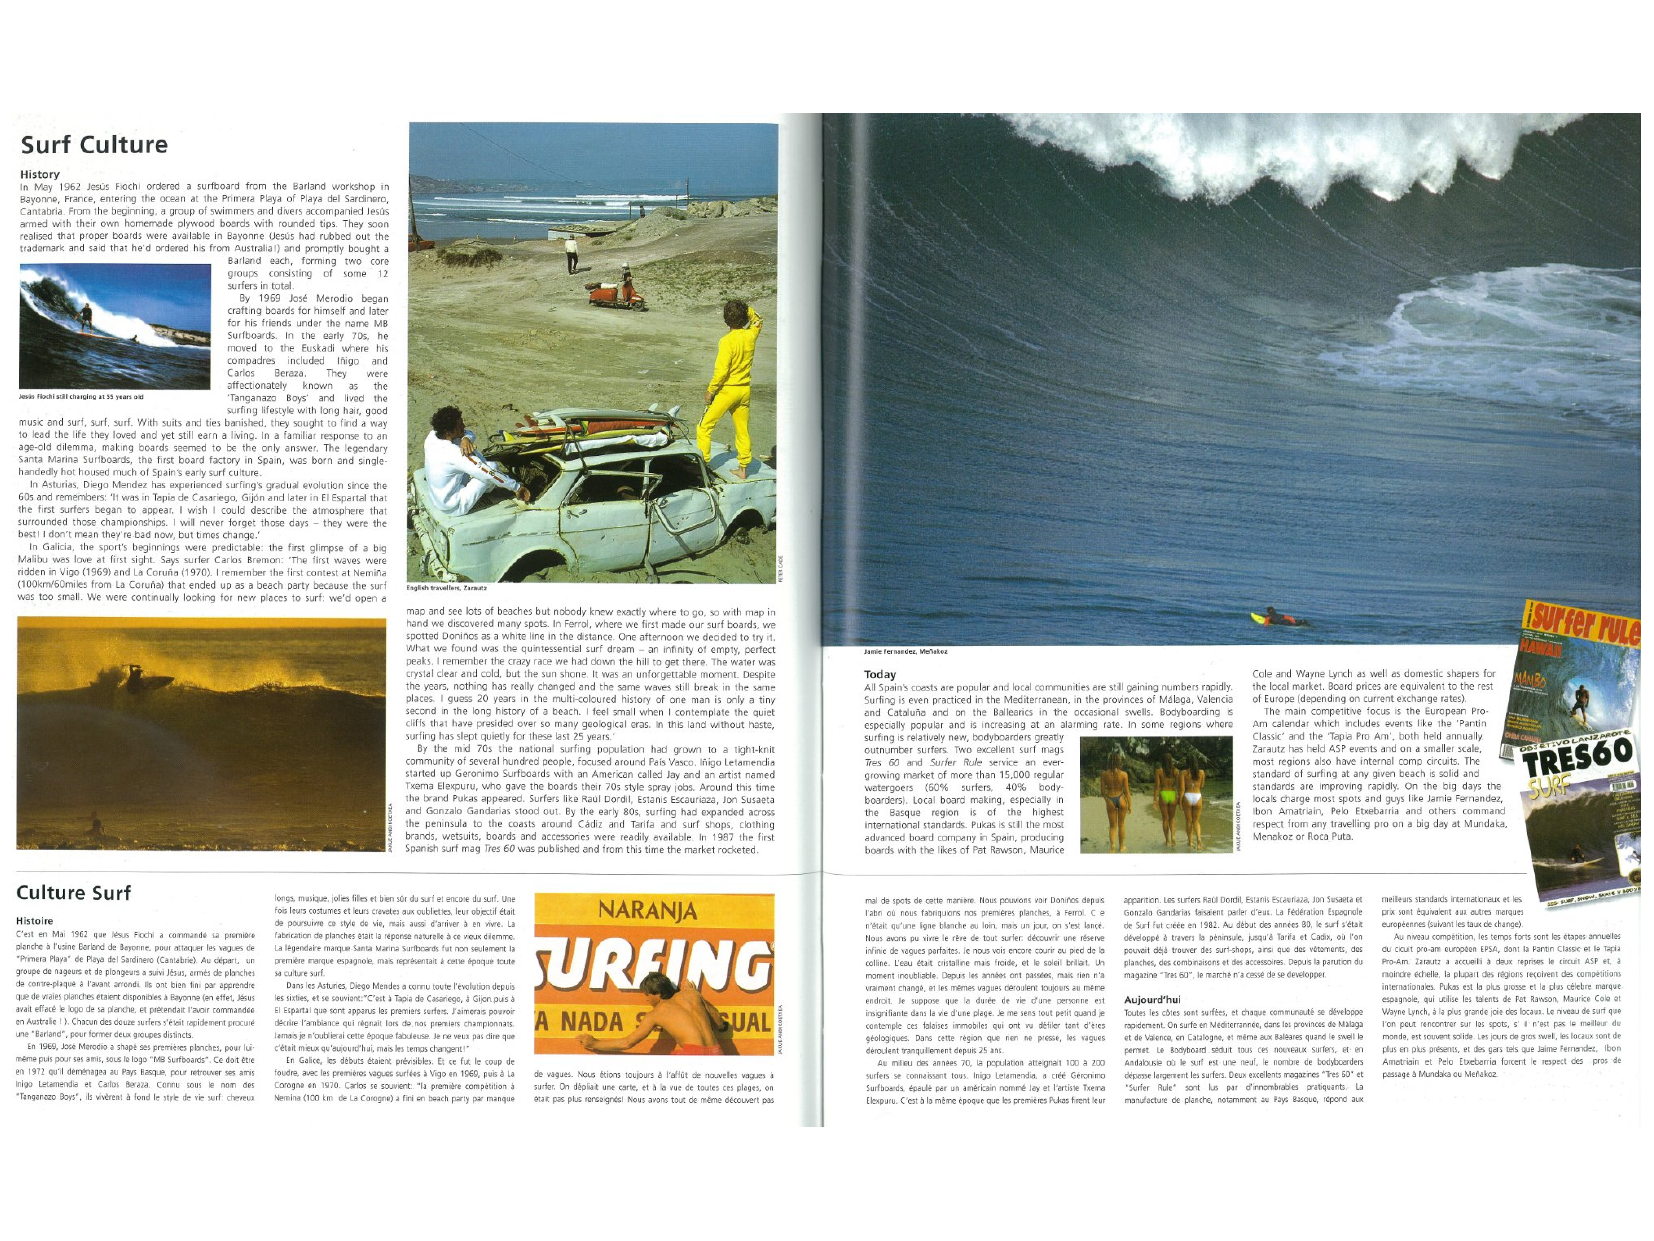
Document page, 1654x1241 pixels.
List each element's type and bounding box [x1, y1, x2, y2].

picture [12, 113, 1641, 1127]
